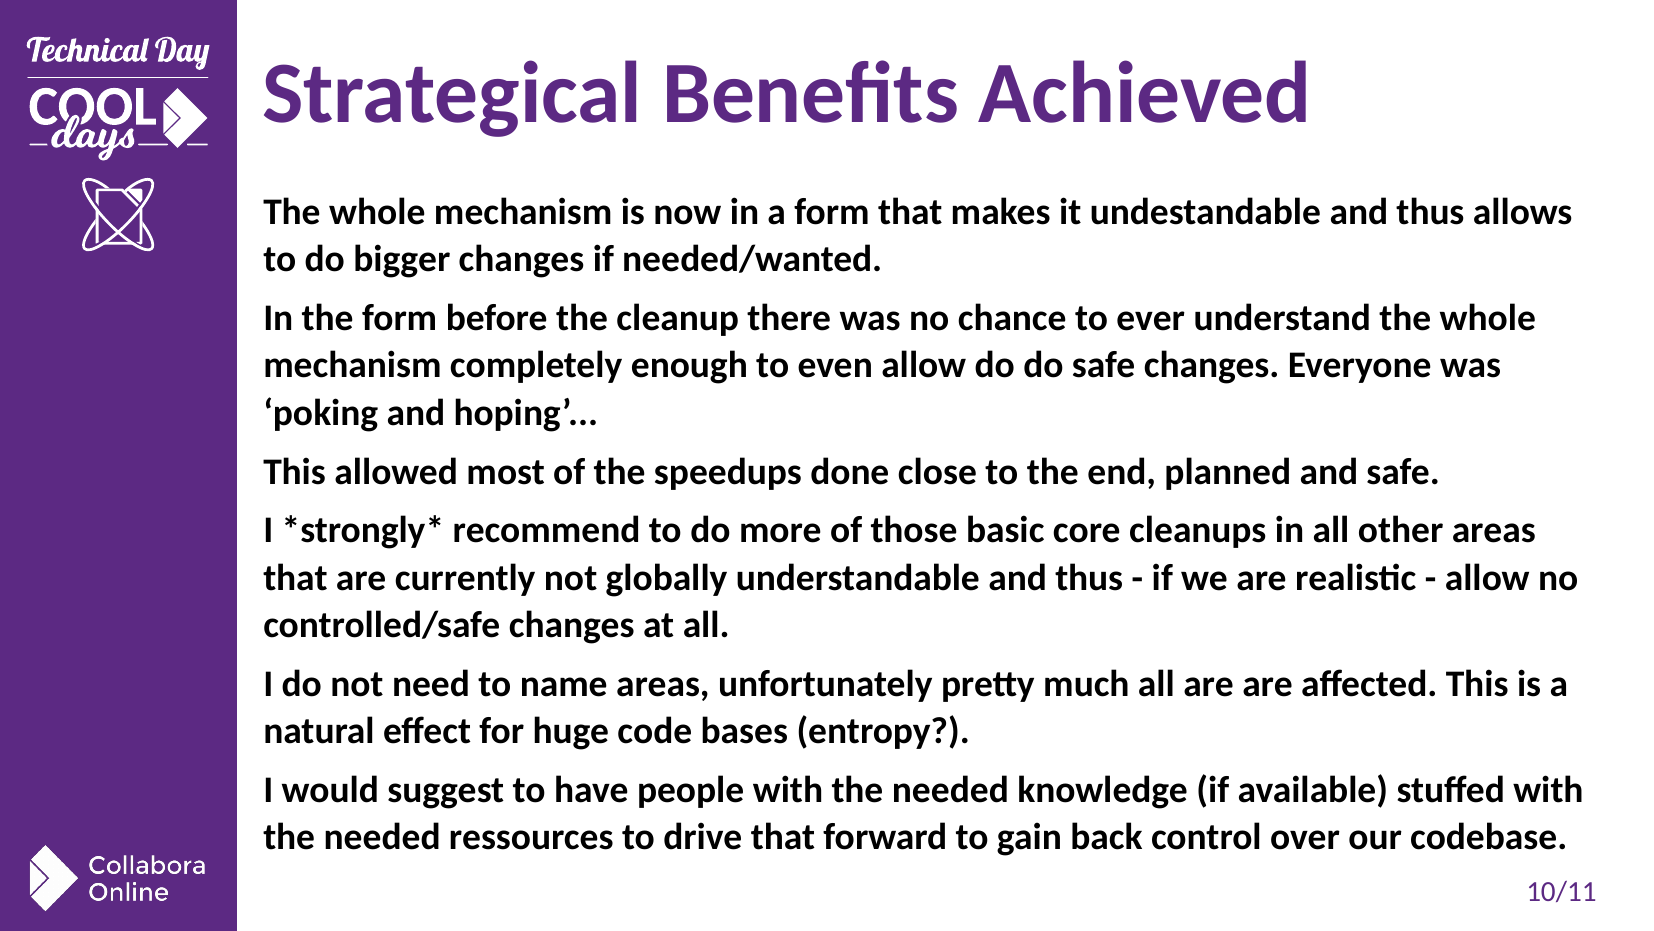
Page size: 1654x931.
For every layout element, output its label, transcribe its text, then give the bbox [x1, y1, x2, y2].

list The whole mechanism is now in a form that makes it undestandable and thus allows to do bigger changes if needed/wanted. In the form before the cleanup there was no chance to ever understand the whole mechanism completely enough to even allow do do safe changes. Everyone was ‘poking and hoping’... This allowed most of the speedups done close to the end, planned and safe. I *strongly* recommend to do more of those basic core cleanups in all other areas that are currently not globally understandable and thus - if we are realistic - allow no controlled/safe changes at all. I do not need to name areas, unfortunately pretty much all are are affected. This is a natural effect for huge code bases (entropy?). I would suggest to have people with the needed knowledge (if available) stuffed with the needed ressources to drive that forward to gain back control over our codebase. [263, 187, 1586, 912]
title Strategical Benefits Achieved [262, 13, 1647, 145]
picture [25, 840, 209, 916]
